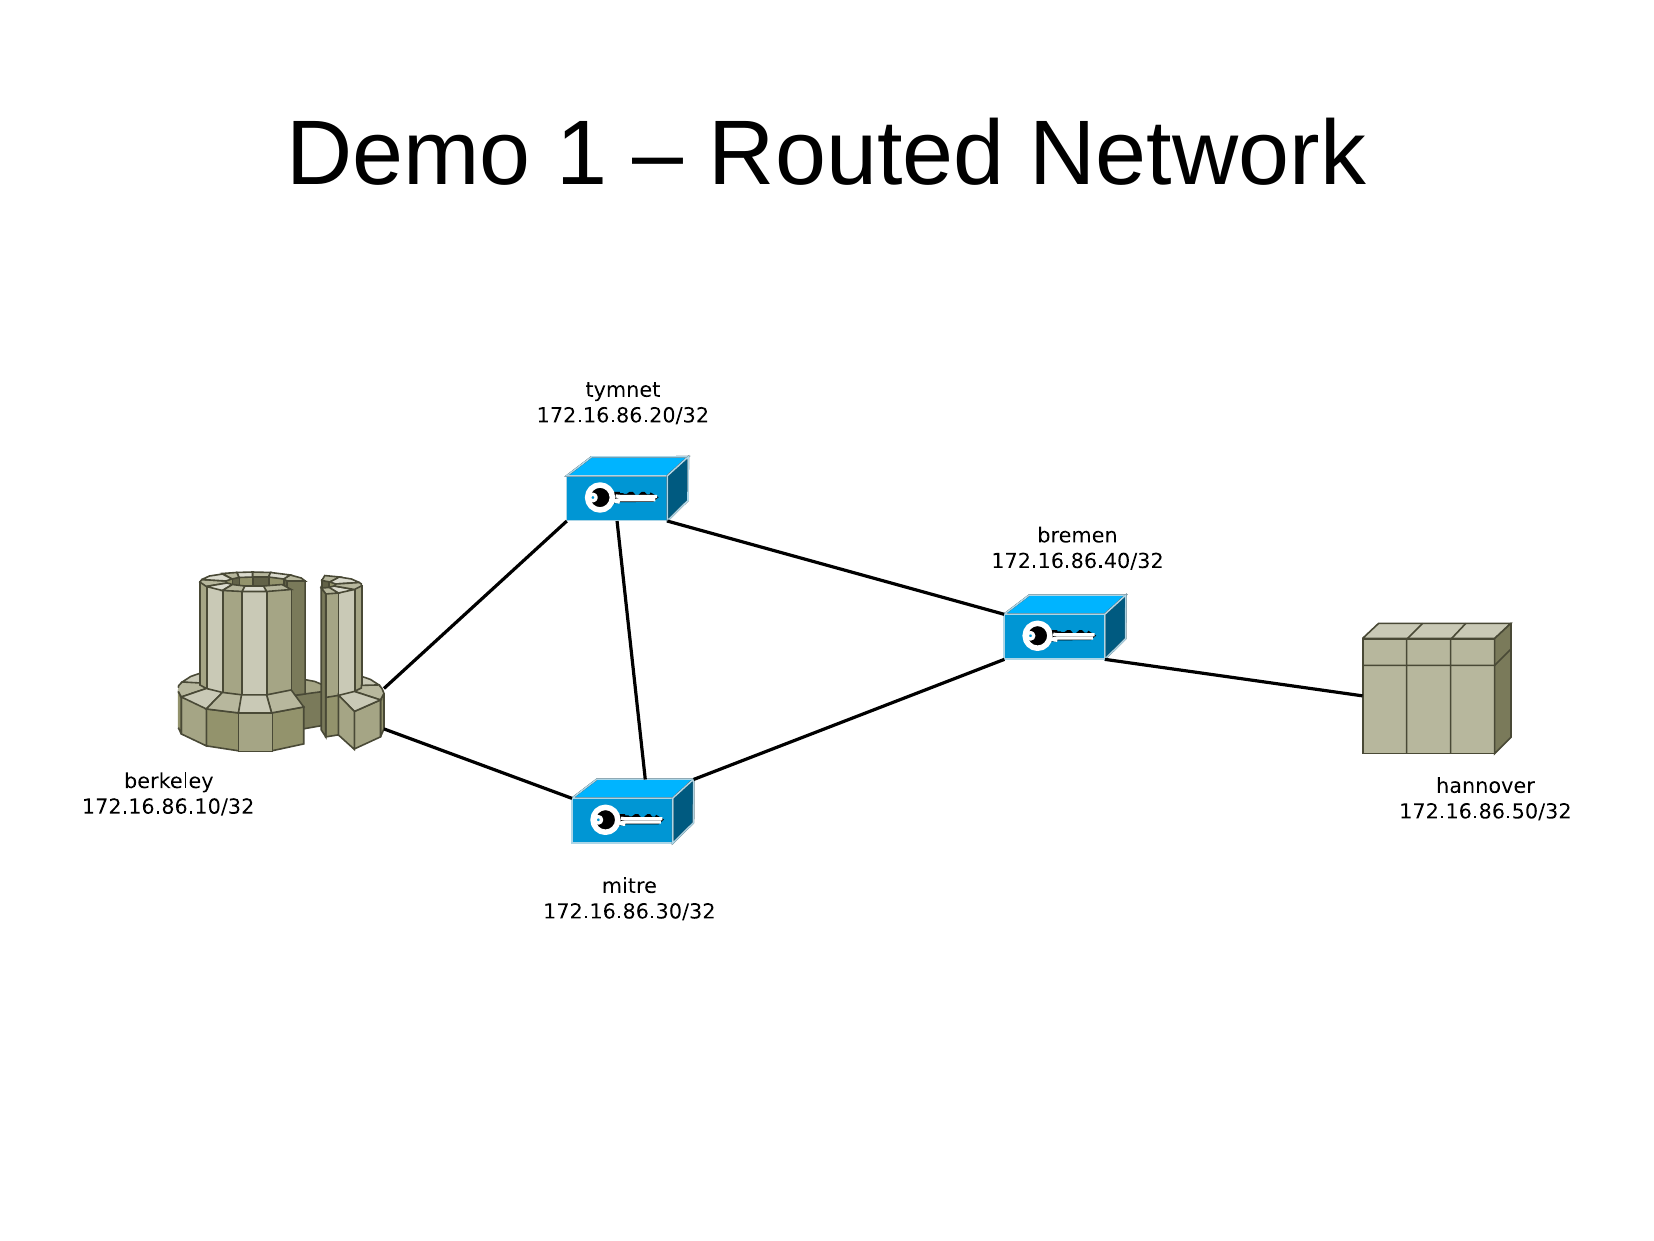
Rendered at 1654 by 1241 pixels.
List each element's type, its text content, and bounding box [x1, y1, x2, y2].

title Demo 1 – Routed Network [82, 0, 1571, 307]
picture [82, 377, 1571, 923]
